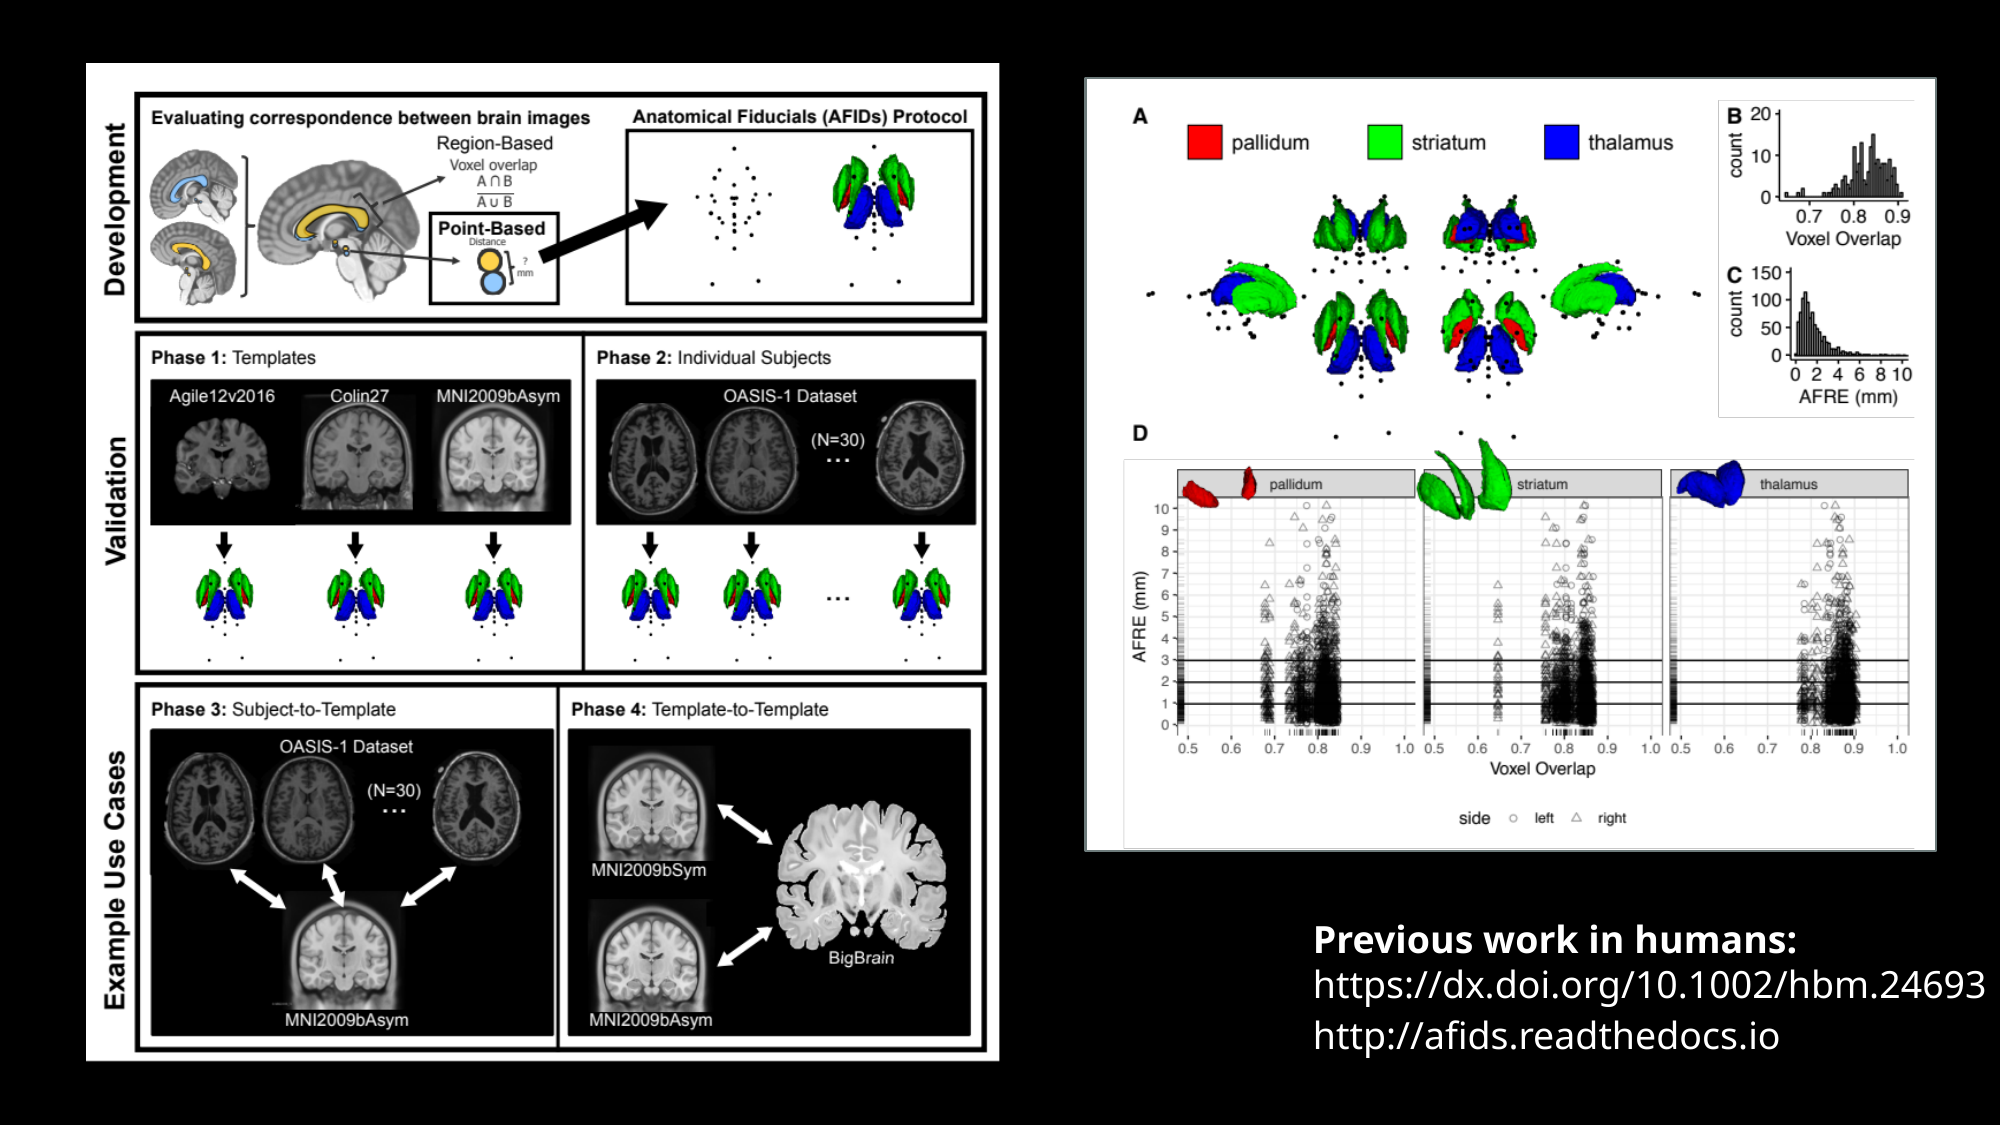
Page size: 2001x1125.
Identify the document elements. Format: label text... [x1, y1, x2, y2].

text_box Previous work in humans: https://dx.doi.org/10.1002/hbm.24693 http://afids.readthedocs.io [1297, 908, 1923, 1060]
picture [1104, 99, 1915, 849]
picture [86, 63, 1000, 1062]
text_box [0, 0, 2000, 1125]
